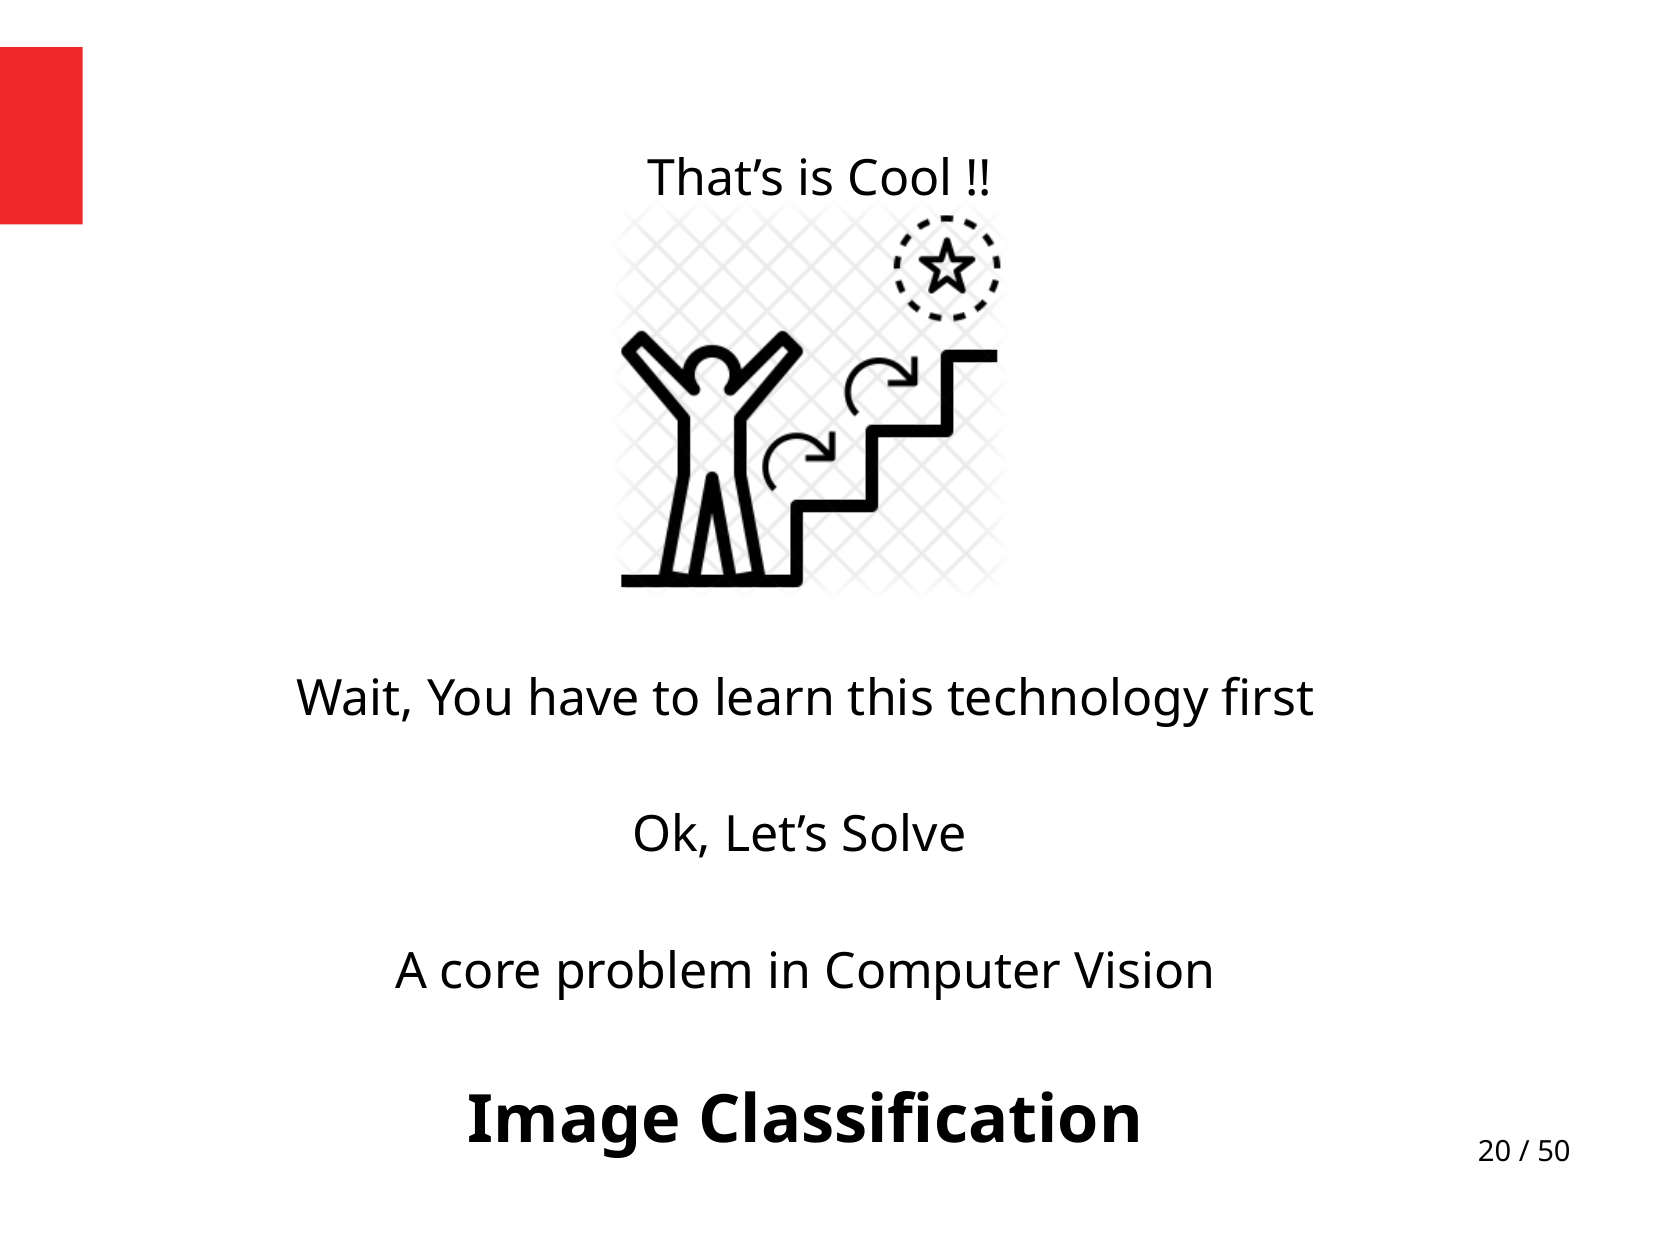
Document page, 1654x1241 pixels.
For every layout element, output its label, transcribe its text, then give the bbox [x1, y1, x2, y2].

text_box That’s is Cool !! [555, 135, 1036, 211]
picture [609, 200, 1010, 601]
text_box Wait, You have to learn this technology first Ok, Let’s Solve A core problem in Computer Vision Image Classification [195, 654, 1417, 1081]
